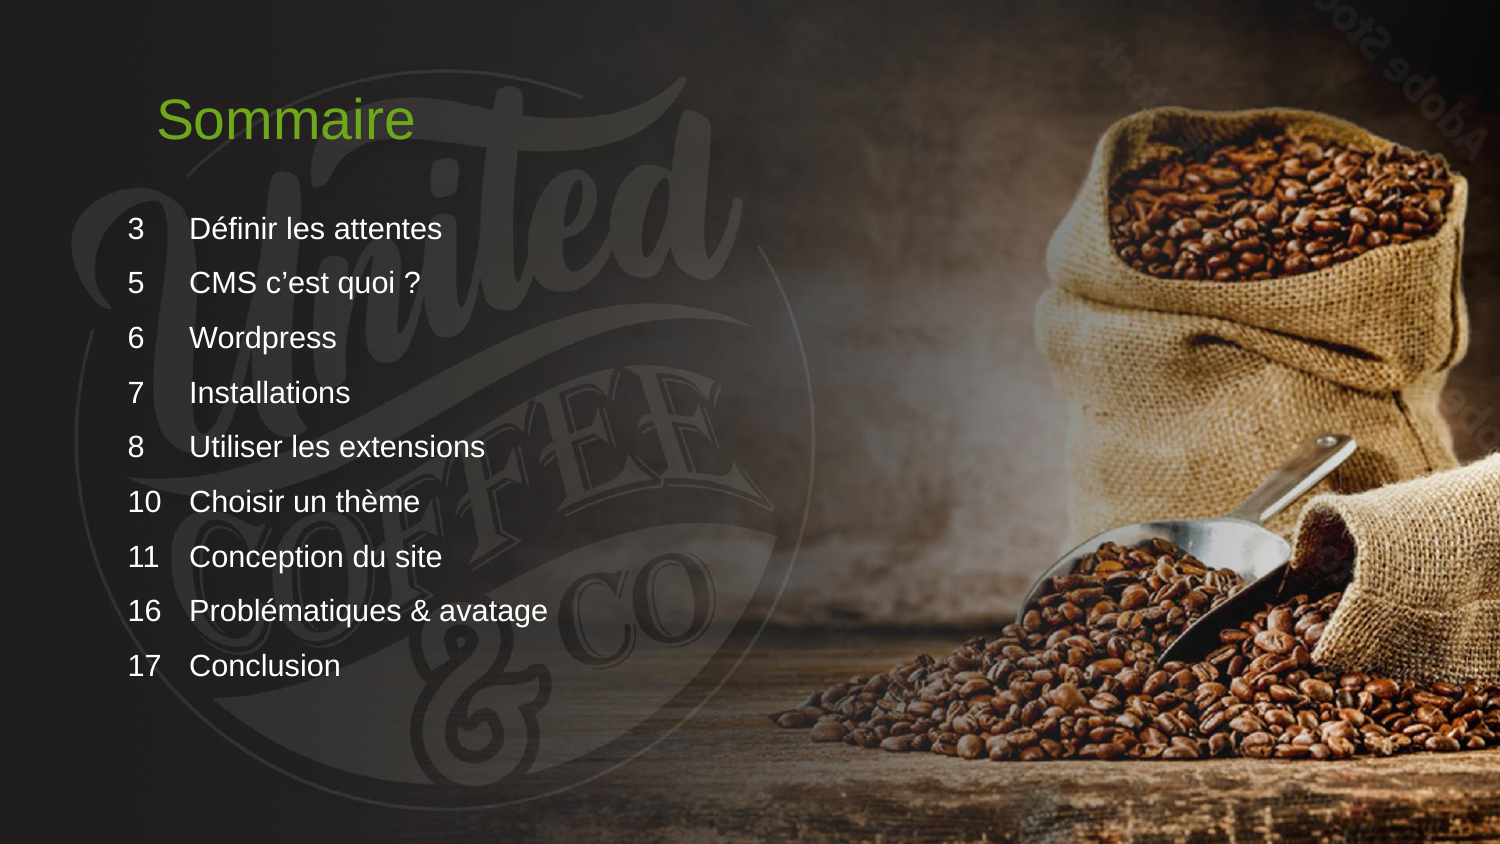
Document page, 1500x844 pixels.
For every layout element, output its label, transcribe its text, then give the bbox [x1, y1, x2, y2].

title Sommaire [141, 72, 1449, 167]
list 3 Définir les attentes 5 CMS c’est quoi ? 6 Wordpress 7 Installations 8 Utiliser les extensions 10 Choisir un thème 11 Conception du site 16 Problématiques & avatage 17 Conclusion [51, 141, 750, 703]
picture [0, 0, 1500, 844]
